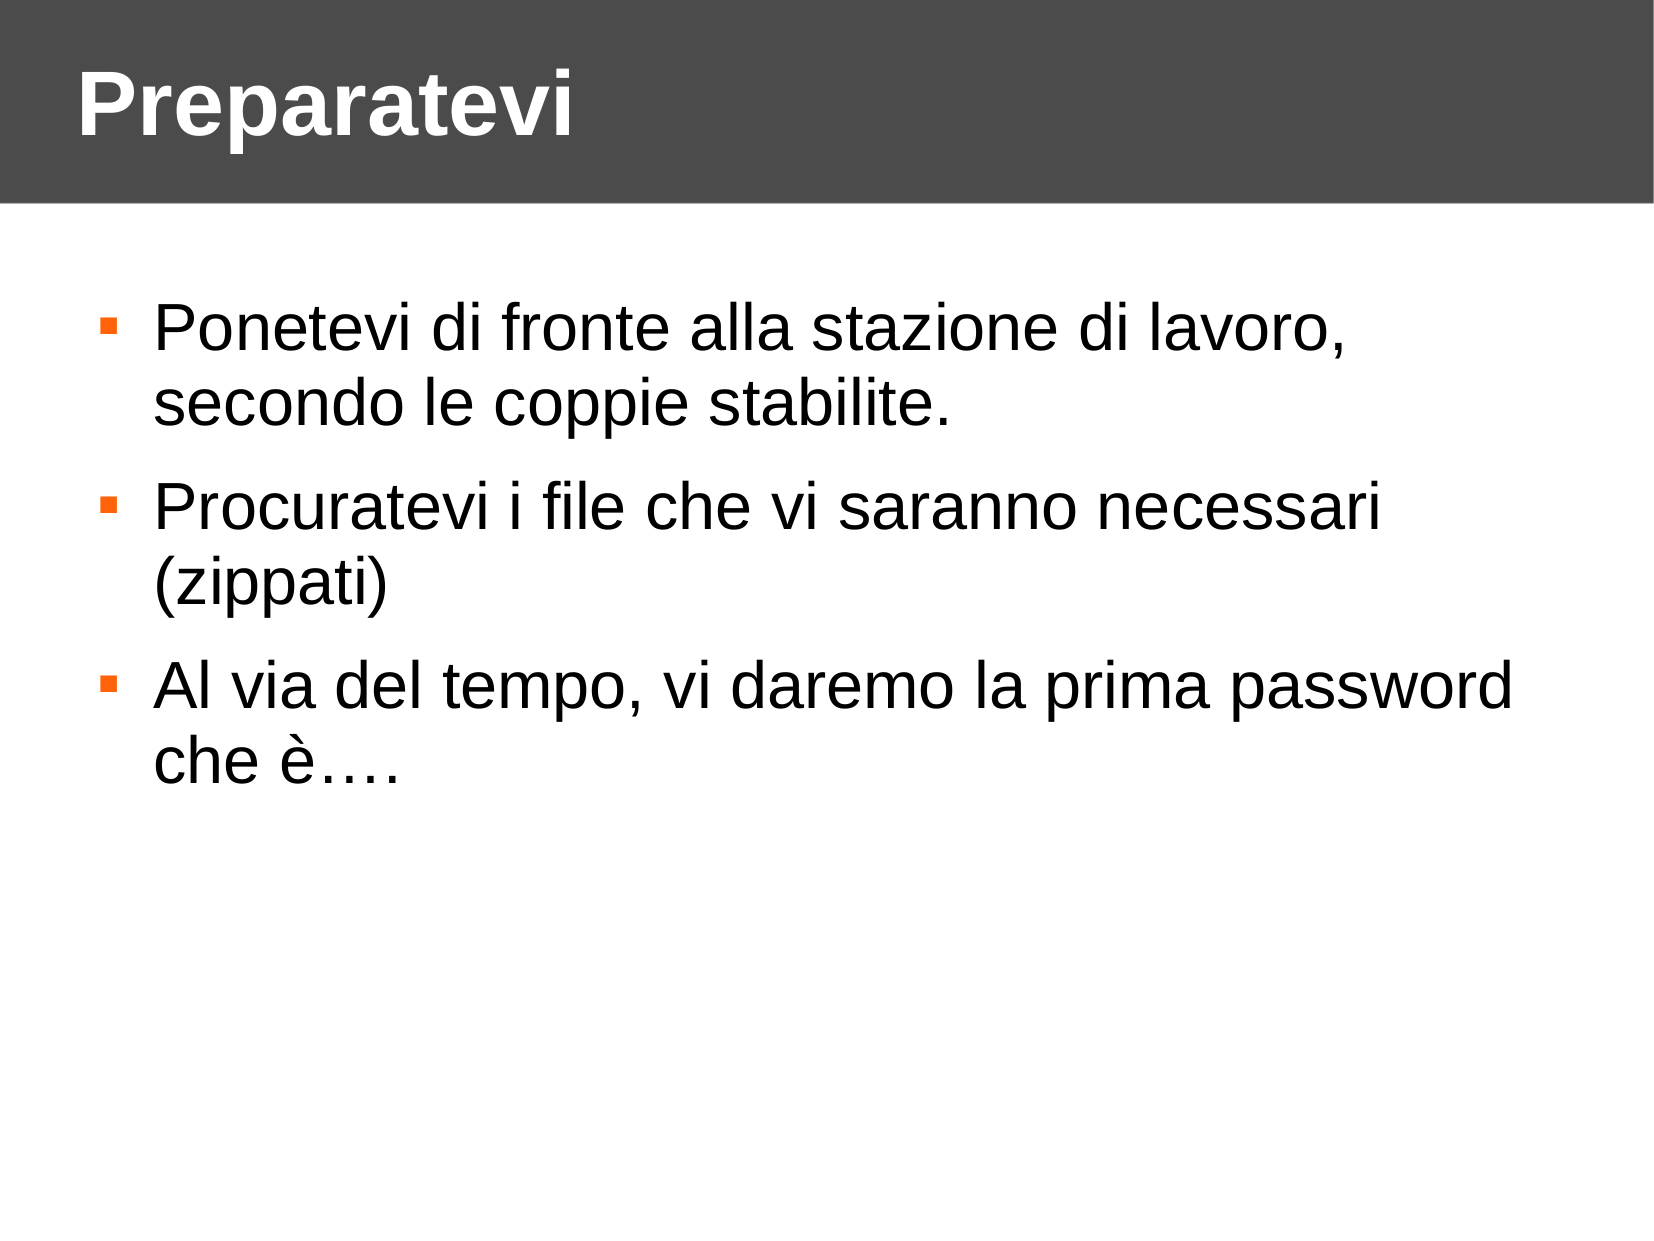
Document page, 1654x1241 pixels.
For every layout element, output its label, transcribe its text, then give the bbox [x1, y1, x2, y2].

list Ponetevi di fronte alla stazione di lavoro, secondo le coppie stabilite. Procuratevi i file che vi saranno necessari (zippati) Al via del tempo, vi daremo la prima password che è…. [82, 290, 1571, 1109]
picture [0, 0, 1654, 1241]
title Preparatevi [76, 0, 1565, 208]
